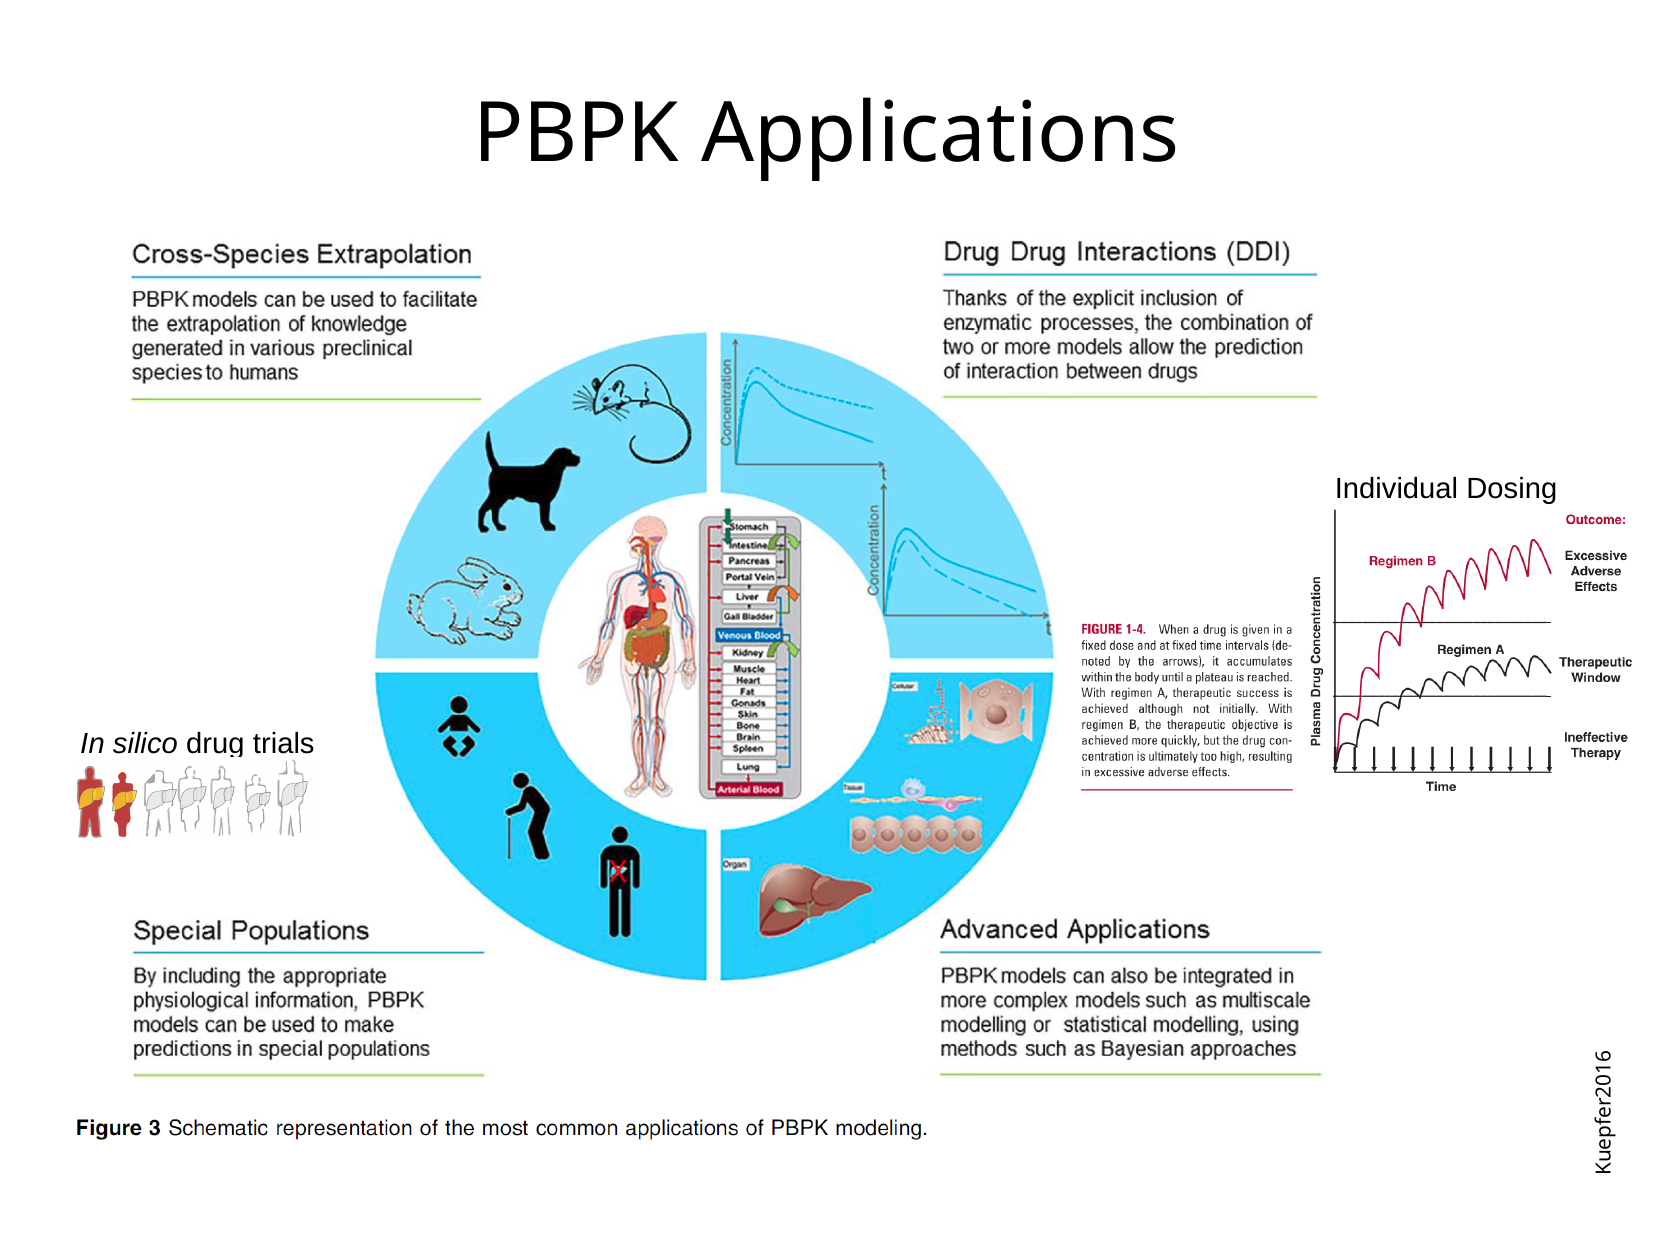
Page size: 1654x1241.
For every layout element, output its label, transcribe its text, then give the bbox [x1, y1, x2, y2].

text_box Kuepfer2016 [1580, 946, 1638, 1191]
text_box In silico drug trials [65, 720, 331, 768]
title PBPK Applications [82, 25, 1571, 233]
picture [75, 239, 1632, 1141]
text_box Individual Dosing [1320, 465, 1573, 513]
